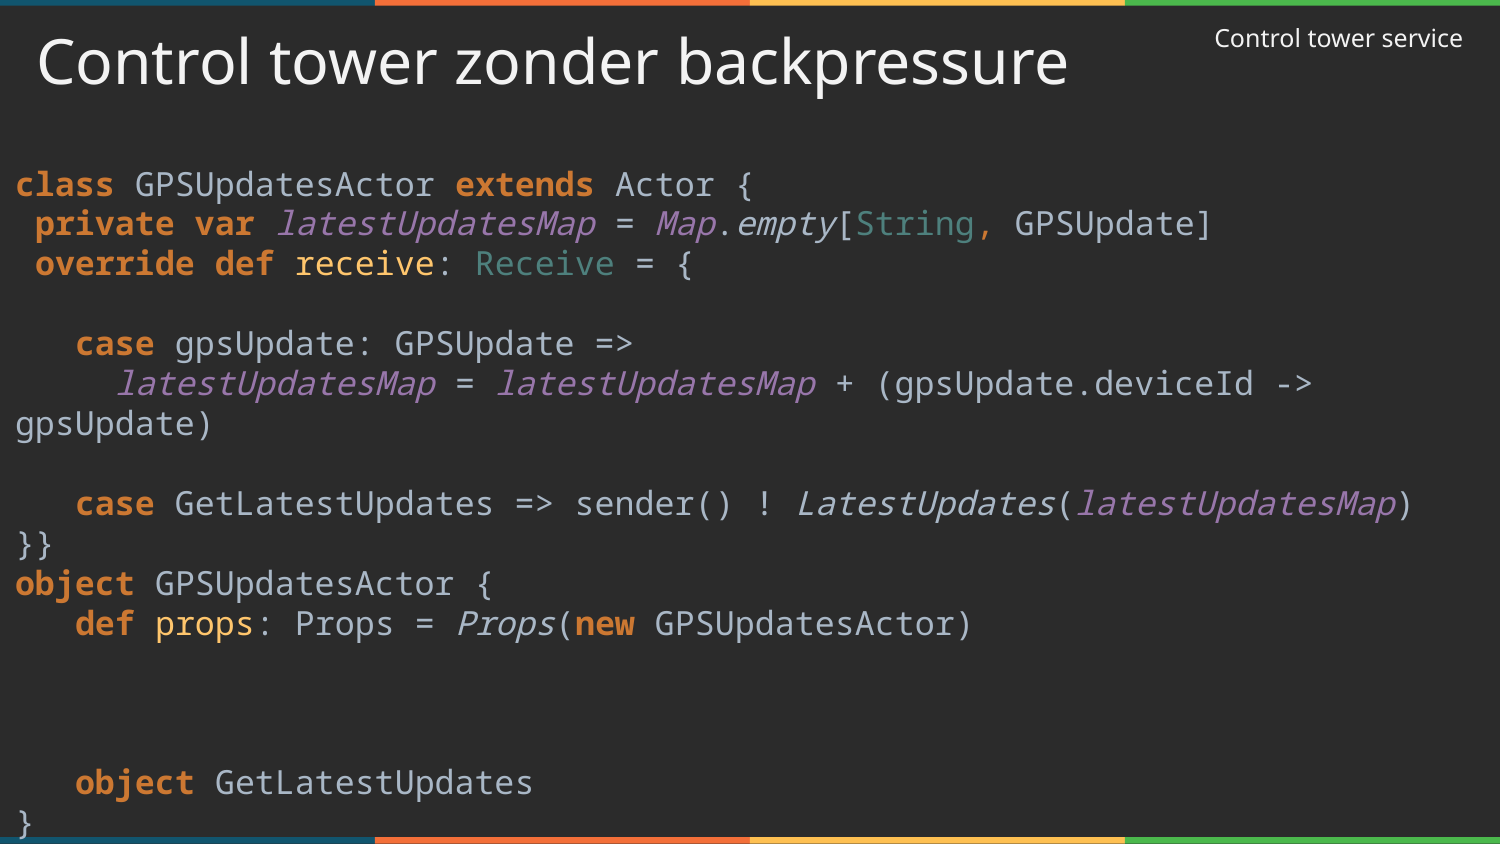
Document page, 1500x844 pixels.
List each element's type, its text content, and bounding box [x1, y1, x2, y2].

text_box [0, 0, 1500, 6]
text_box Control tower zonder backpressure [21, 7, 1479, 107]
text_box class GPSUpdatesActor extends Actor { private var latestUpdatesMap = Map.empty[String, GPSUpdate] override def receive: Receive = { case gpsUpdate: GPSUpdate => latestUpdatesMap = latestUpdatesMap + (gpsUpdate.deviceId -> gpsUpdate) case GetLatestUpdates => sender() ! LatestUpdates(latestUpdatesMap) }} object GPSUpdatesActor { def props: Props = Props(new GPSUpdatesActor) object GetLatestUpdates } [0, 7, 1500, 838]
text_box [0, 838, 1500, 844]
